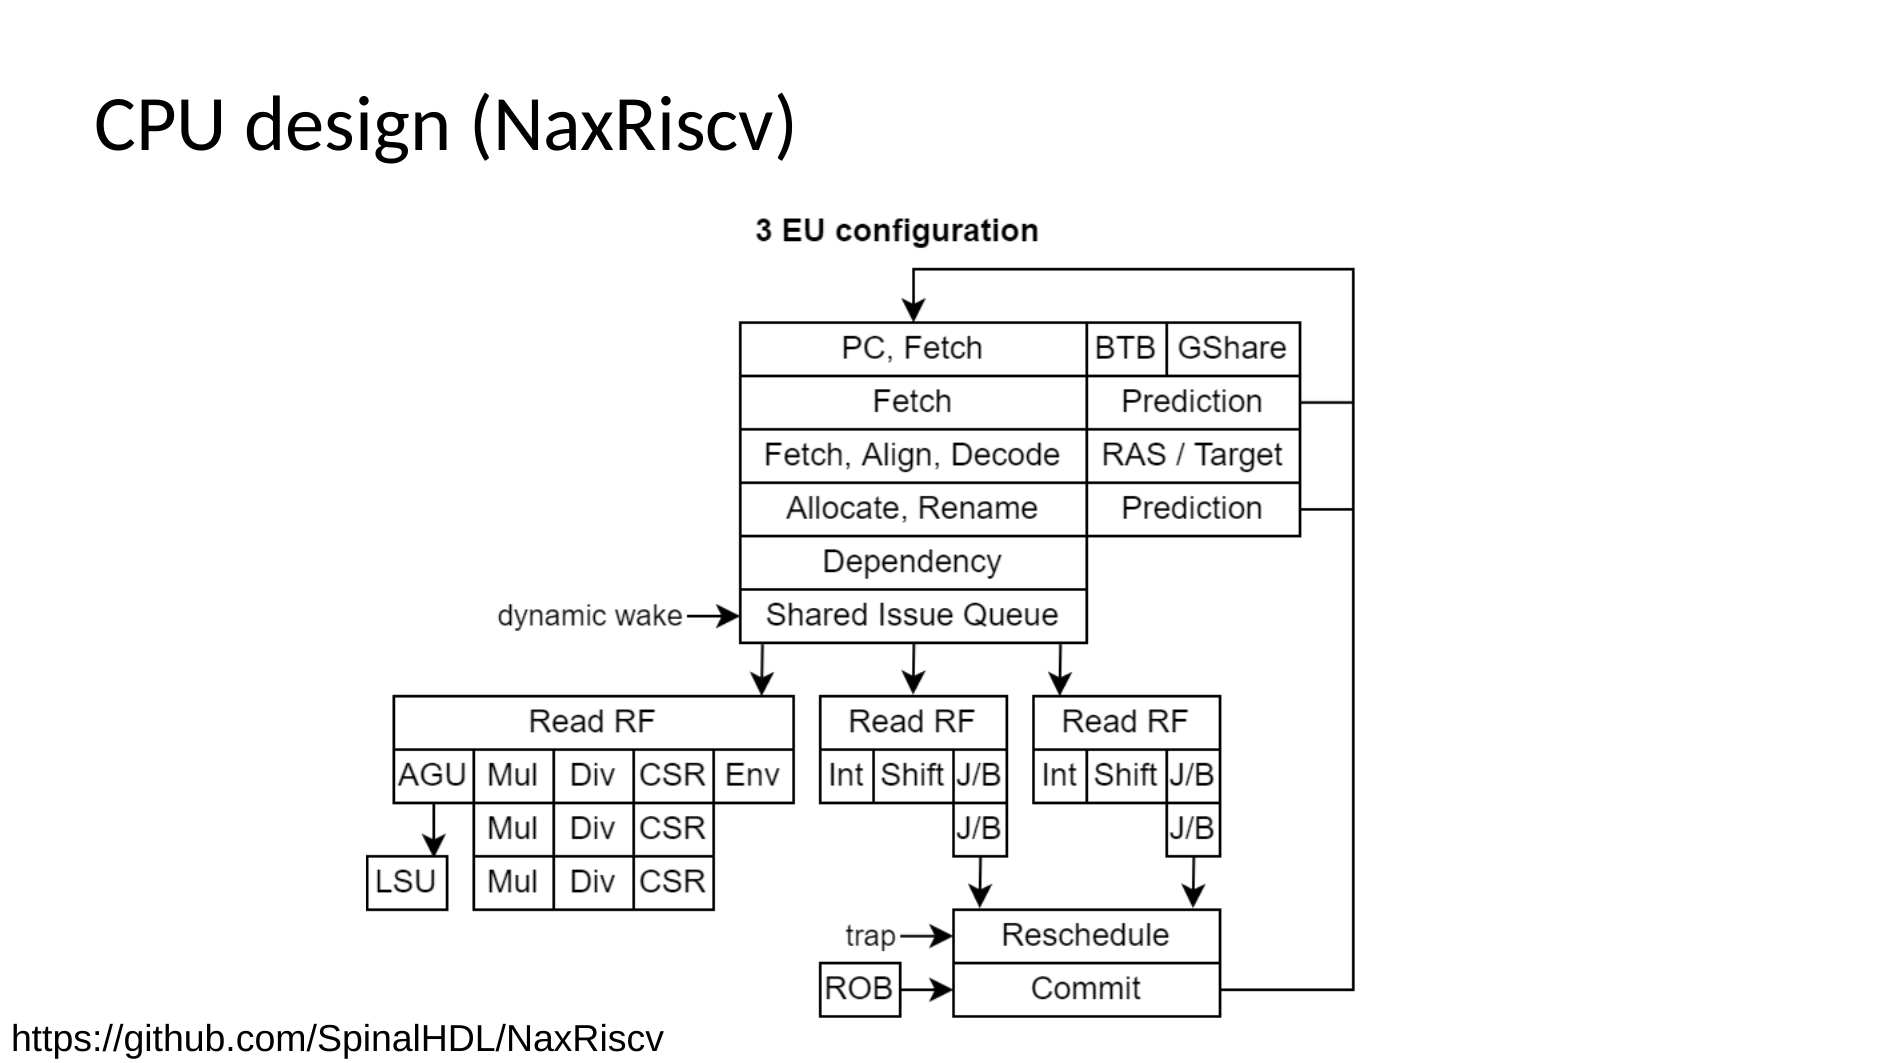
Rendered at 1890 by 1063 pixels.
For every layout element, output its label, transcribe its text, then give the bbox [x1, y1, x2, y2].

title CPU design (NaxRiscv) [94, 42, 1796, 220]
picture [366, 188, 1386, 1063]
text_box https://github.com/SpinalHDL/NaxRiscv [0, 1009, 680, 1063]
